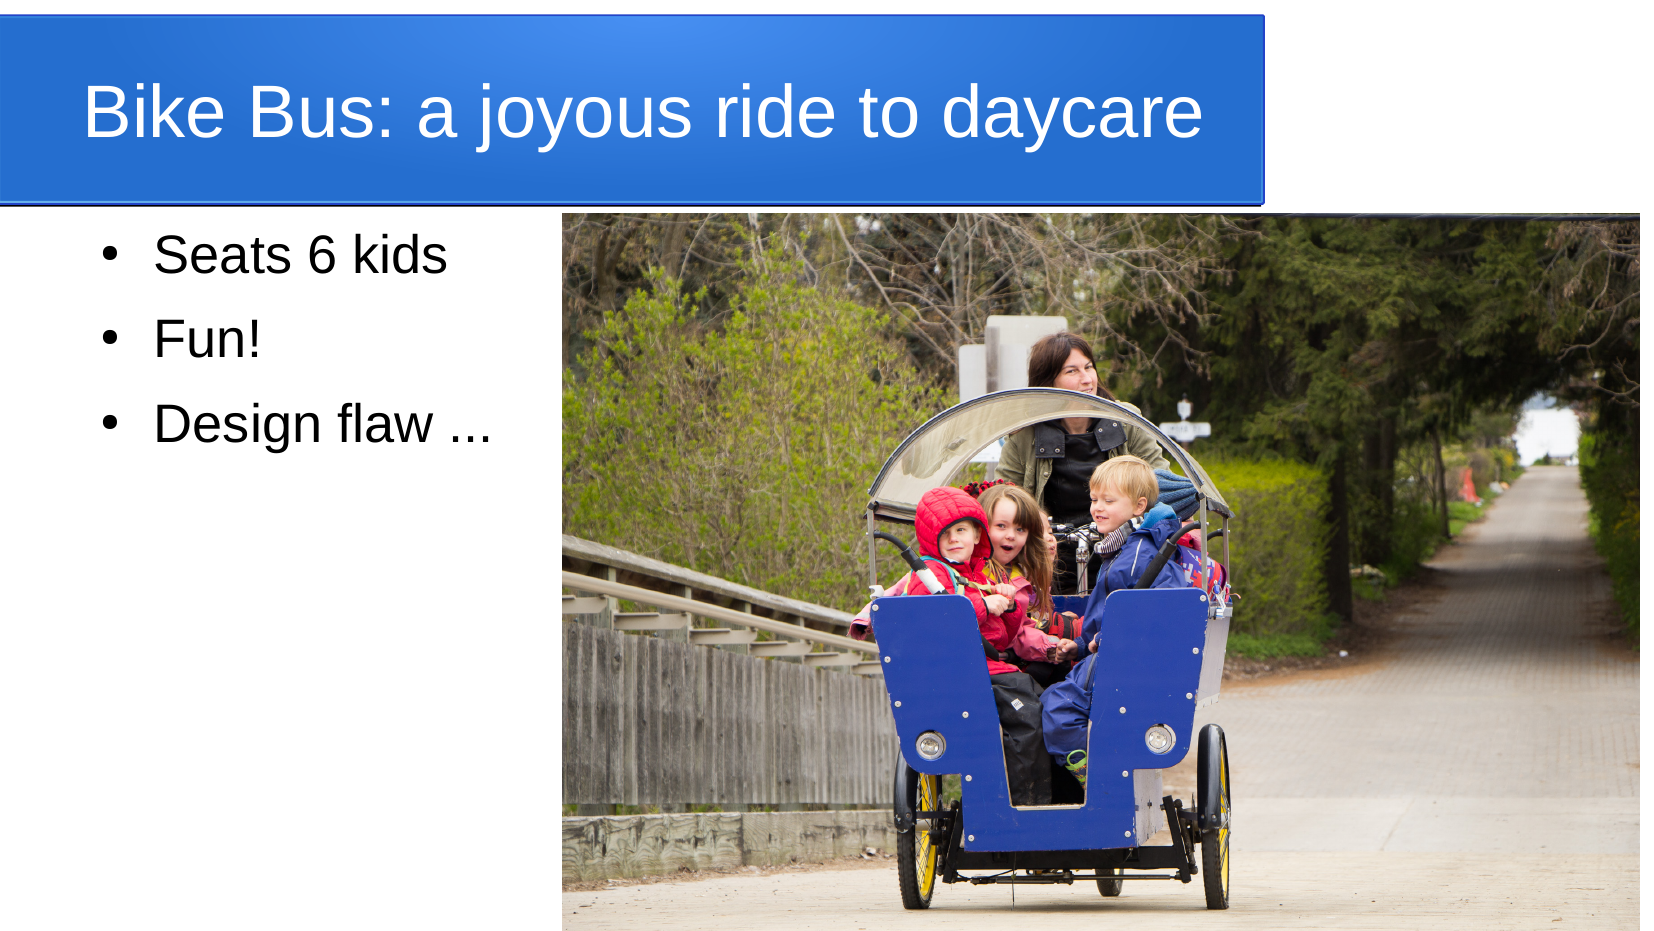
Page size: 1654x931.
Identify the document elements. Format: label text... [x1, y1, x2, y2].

title Bike Bus: a joyous ride to daycare [82, 35, 1235, 189]
list Seats 6 kids Fun! Design flaw ... [82, 224, 562, 764]
picture [562, 213, 1640, 931]
